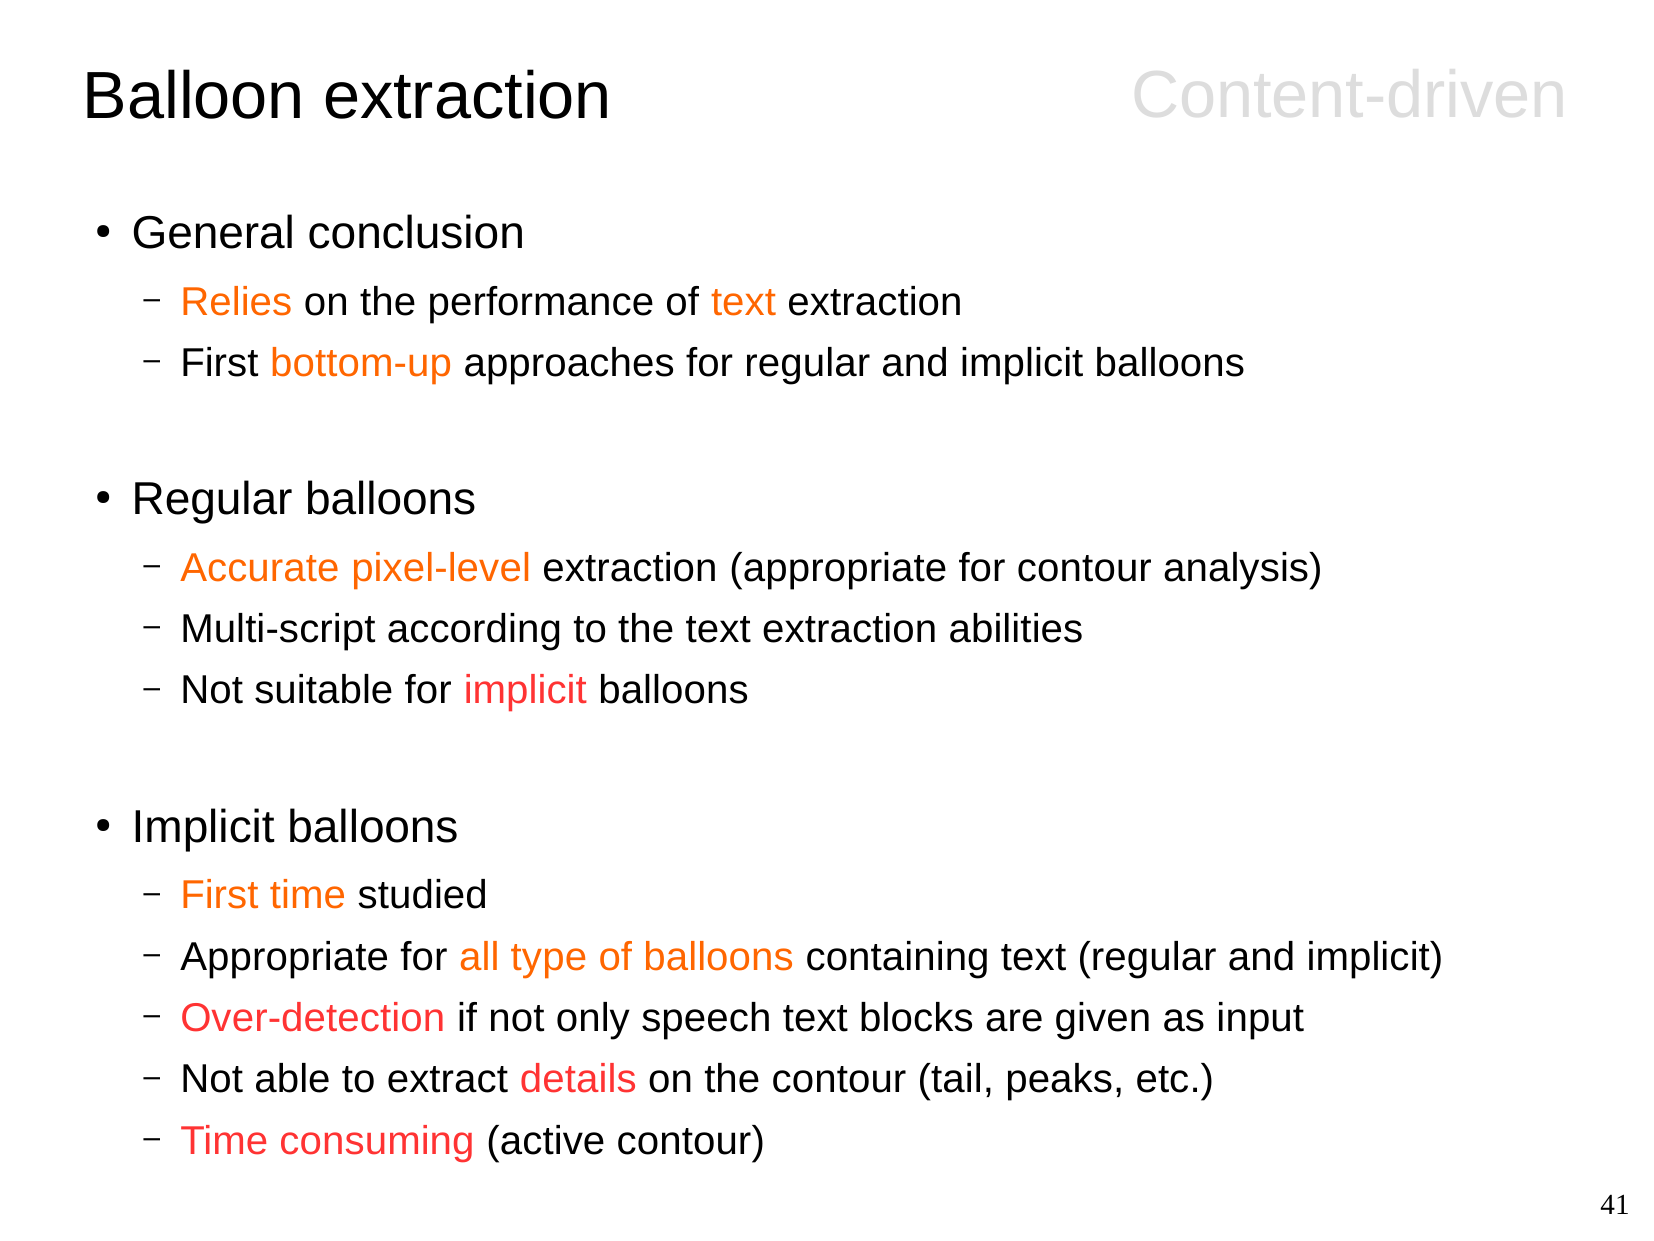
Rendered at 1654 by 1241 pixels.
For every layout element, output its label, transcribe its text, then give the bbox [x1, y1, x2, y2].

title Balloon extraction [82, 49, 1571, 142]
list General conclusion Relies on the performance of text extraction First bottom-up approaches for regular and implicit balloons Regular balloons Accurate pixel-level extraction (appropriate for contour analysis) Multi-script according to the text extraction abilities Not suitable for implicit balloons Implicit balloons First time studied Appropriate for all type of balloons containing text (regular and implicit) Over-detection if not only speech text blocks are given as input Not able to extract details on the contour (tail, peaks, etc.) Time consuming (active contour) [82, 206, 1571, 1170]
